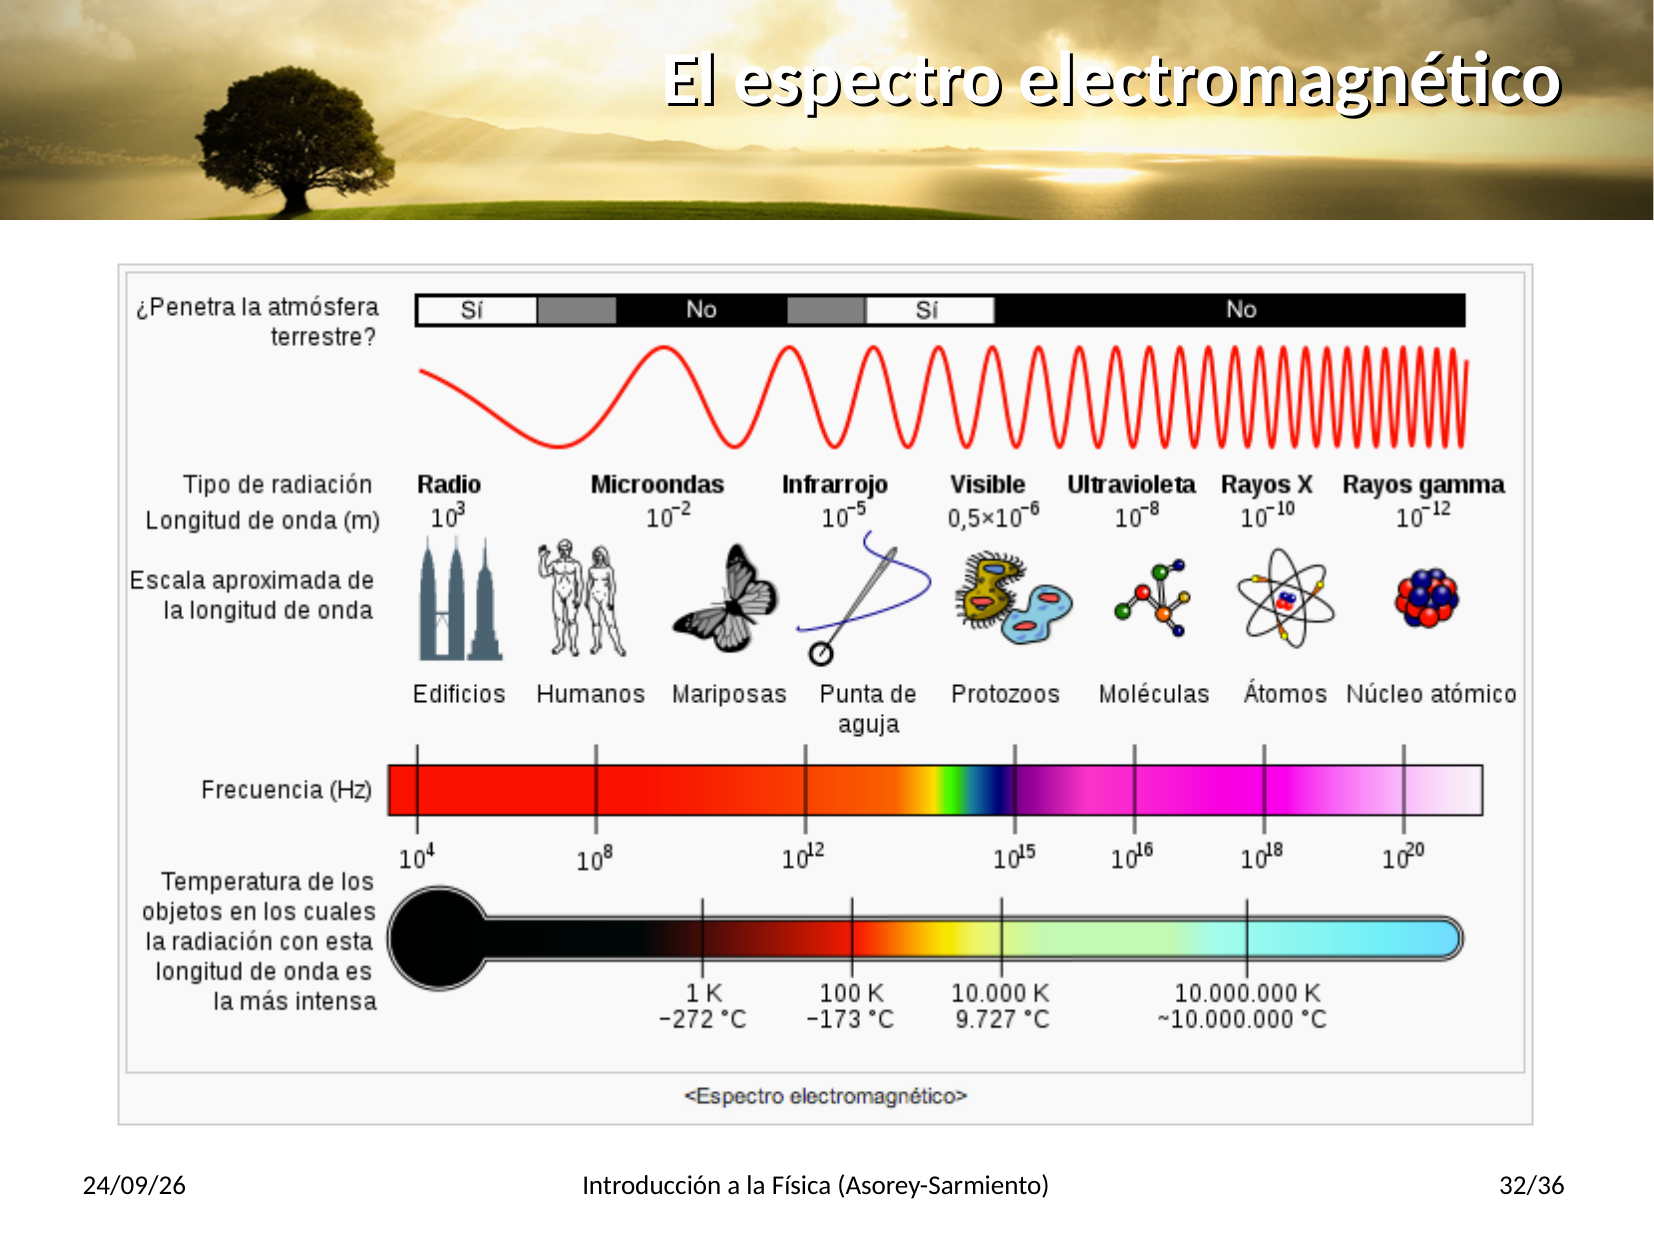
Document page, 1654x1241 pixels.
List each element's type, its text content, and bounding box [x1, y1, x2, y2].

picture [108, 254, 1546, 1141]
title El espectro electromagnético [75, 19, 1564, 151]
picture [0, 0, 1654, 220]
